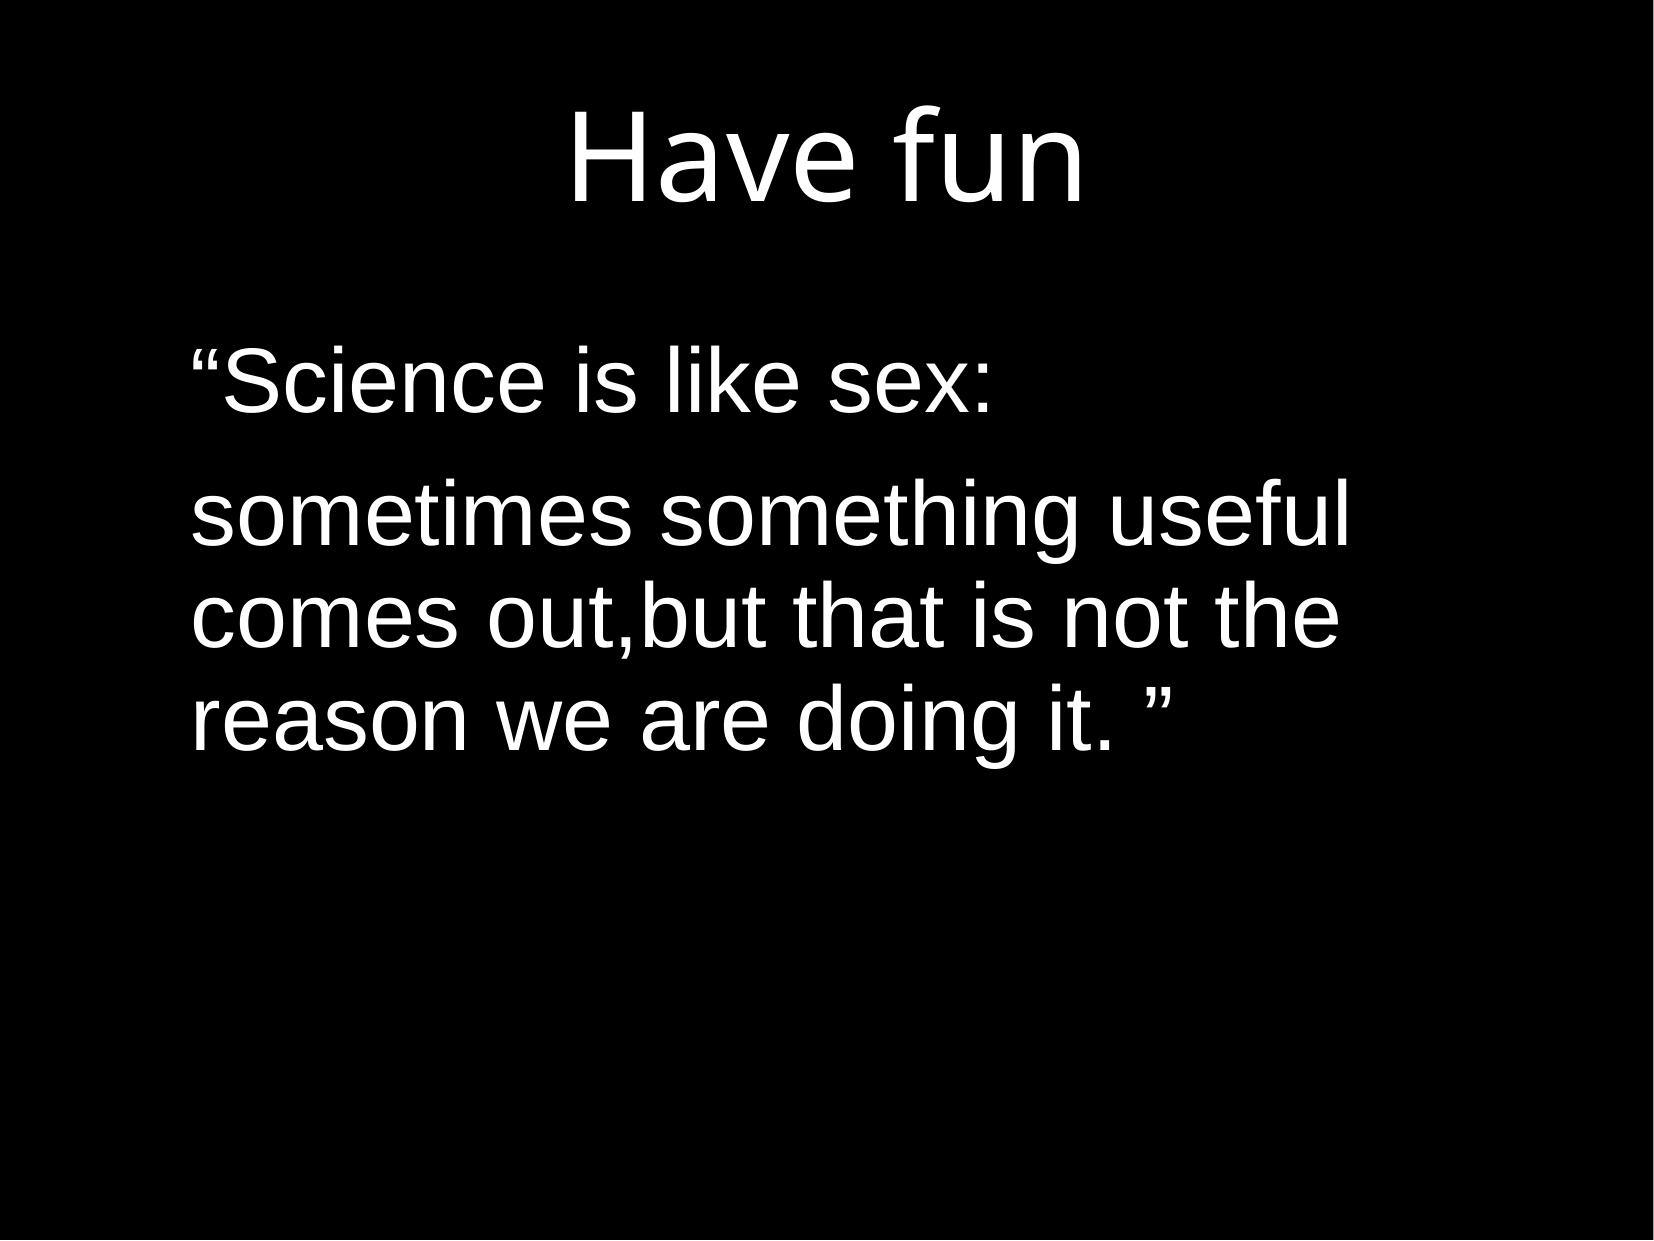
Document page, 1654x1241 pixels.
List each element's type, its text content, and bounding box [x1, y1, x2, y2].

title Have fun [82, 49, 1571, 257]
list “Science is like sex: sometimes something useful comes out,but that is not the reason we are doing it. ” [120, 330, 1448, 985]
